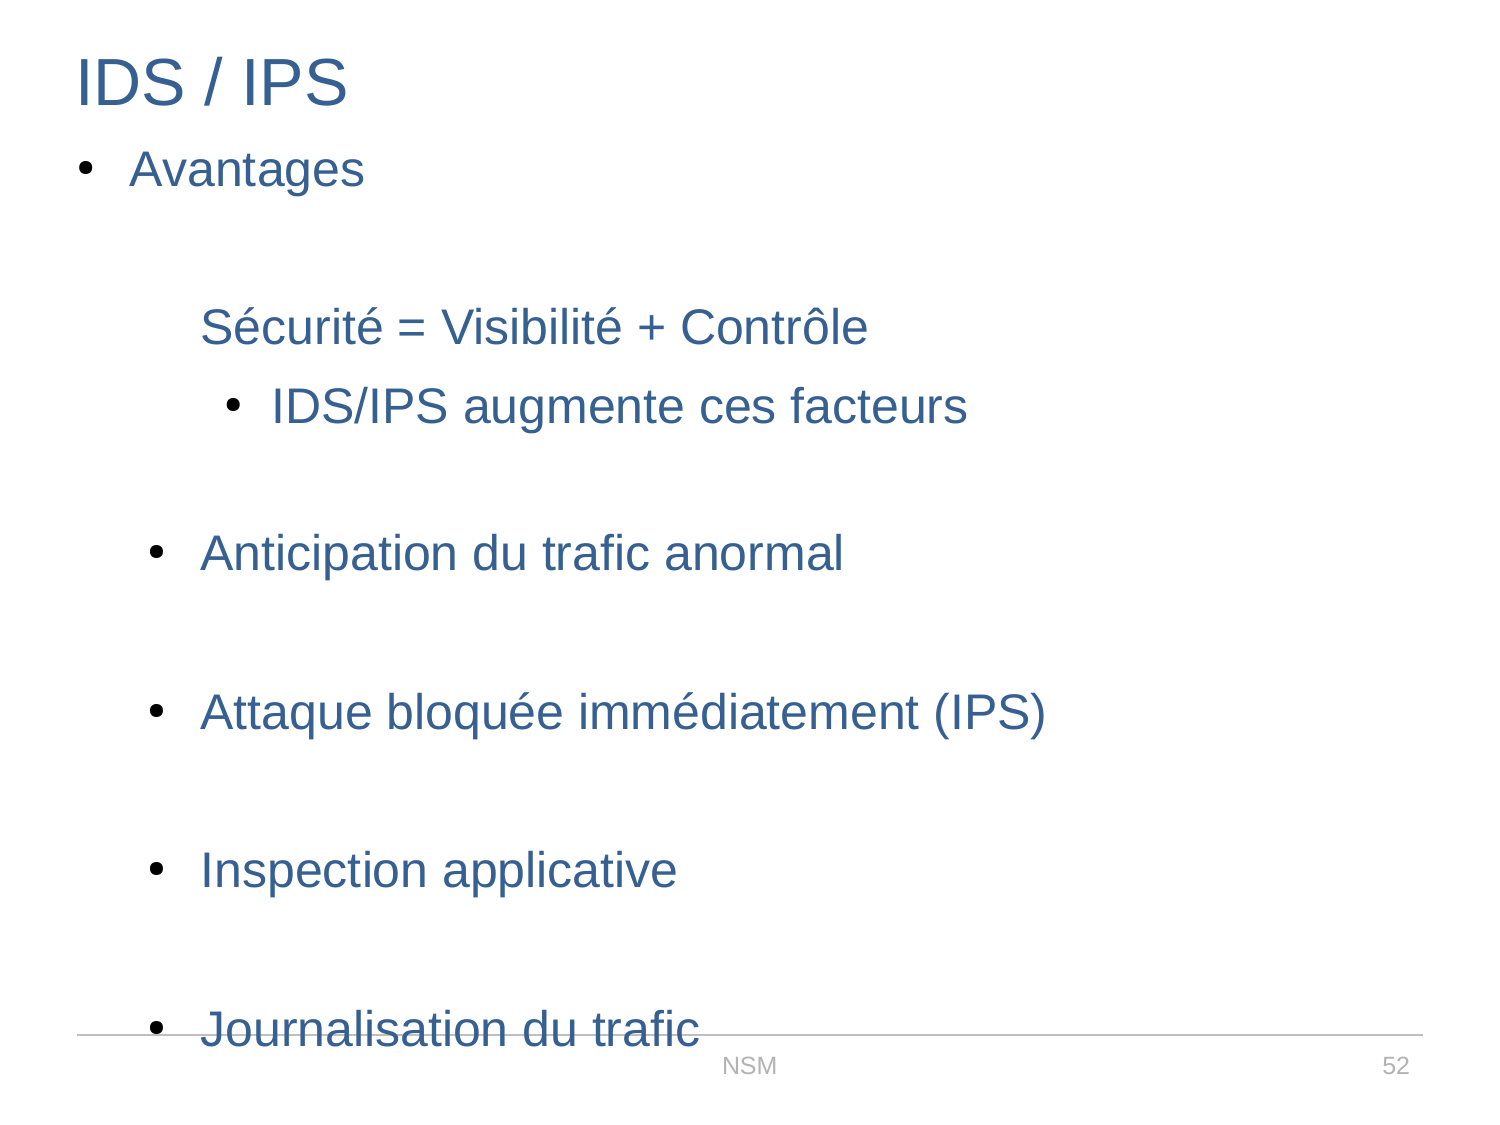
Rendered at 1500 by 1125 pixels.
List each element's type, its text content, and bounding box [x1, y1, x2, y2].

title IDS / IPS [75, 45, 1425, 233]
list Avantages Sécurité = Visibilité + Contrôle IDS/IPS augmente ces facteurs Anticipation du trafic anormal Attaque bloquée immédiatement (IPS) Inspection applicative Journalisation du trafic [59, 141, 1409, 1063]
